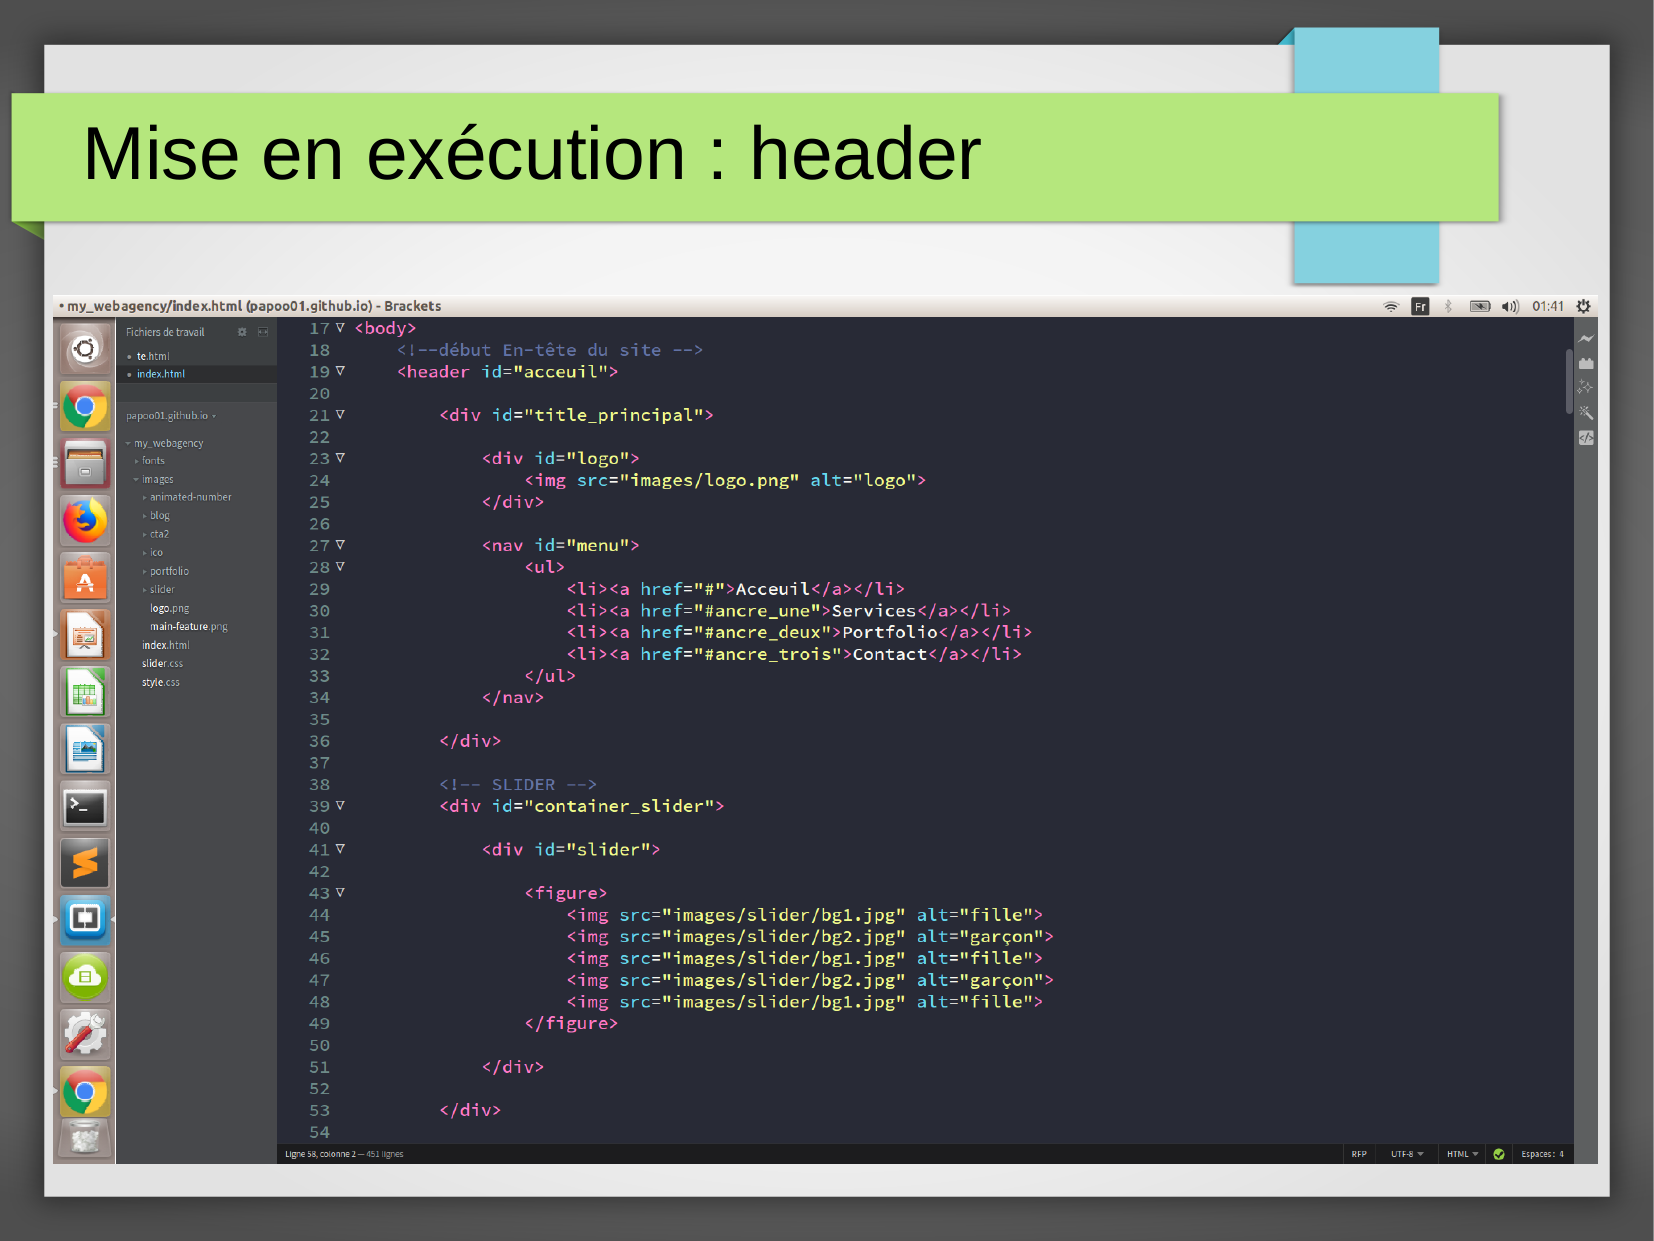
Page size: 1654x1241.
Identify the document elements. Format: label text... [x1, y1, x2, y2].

picture [0, 0, 1654, 1241]
title Mise en exécution : header [82, 94, 1264, 213]
